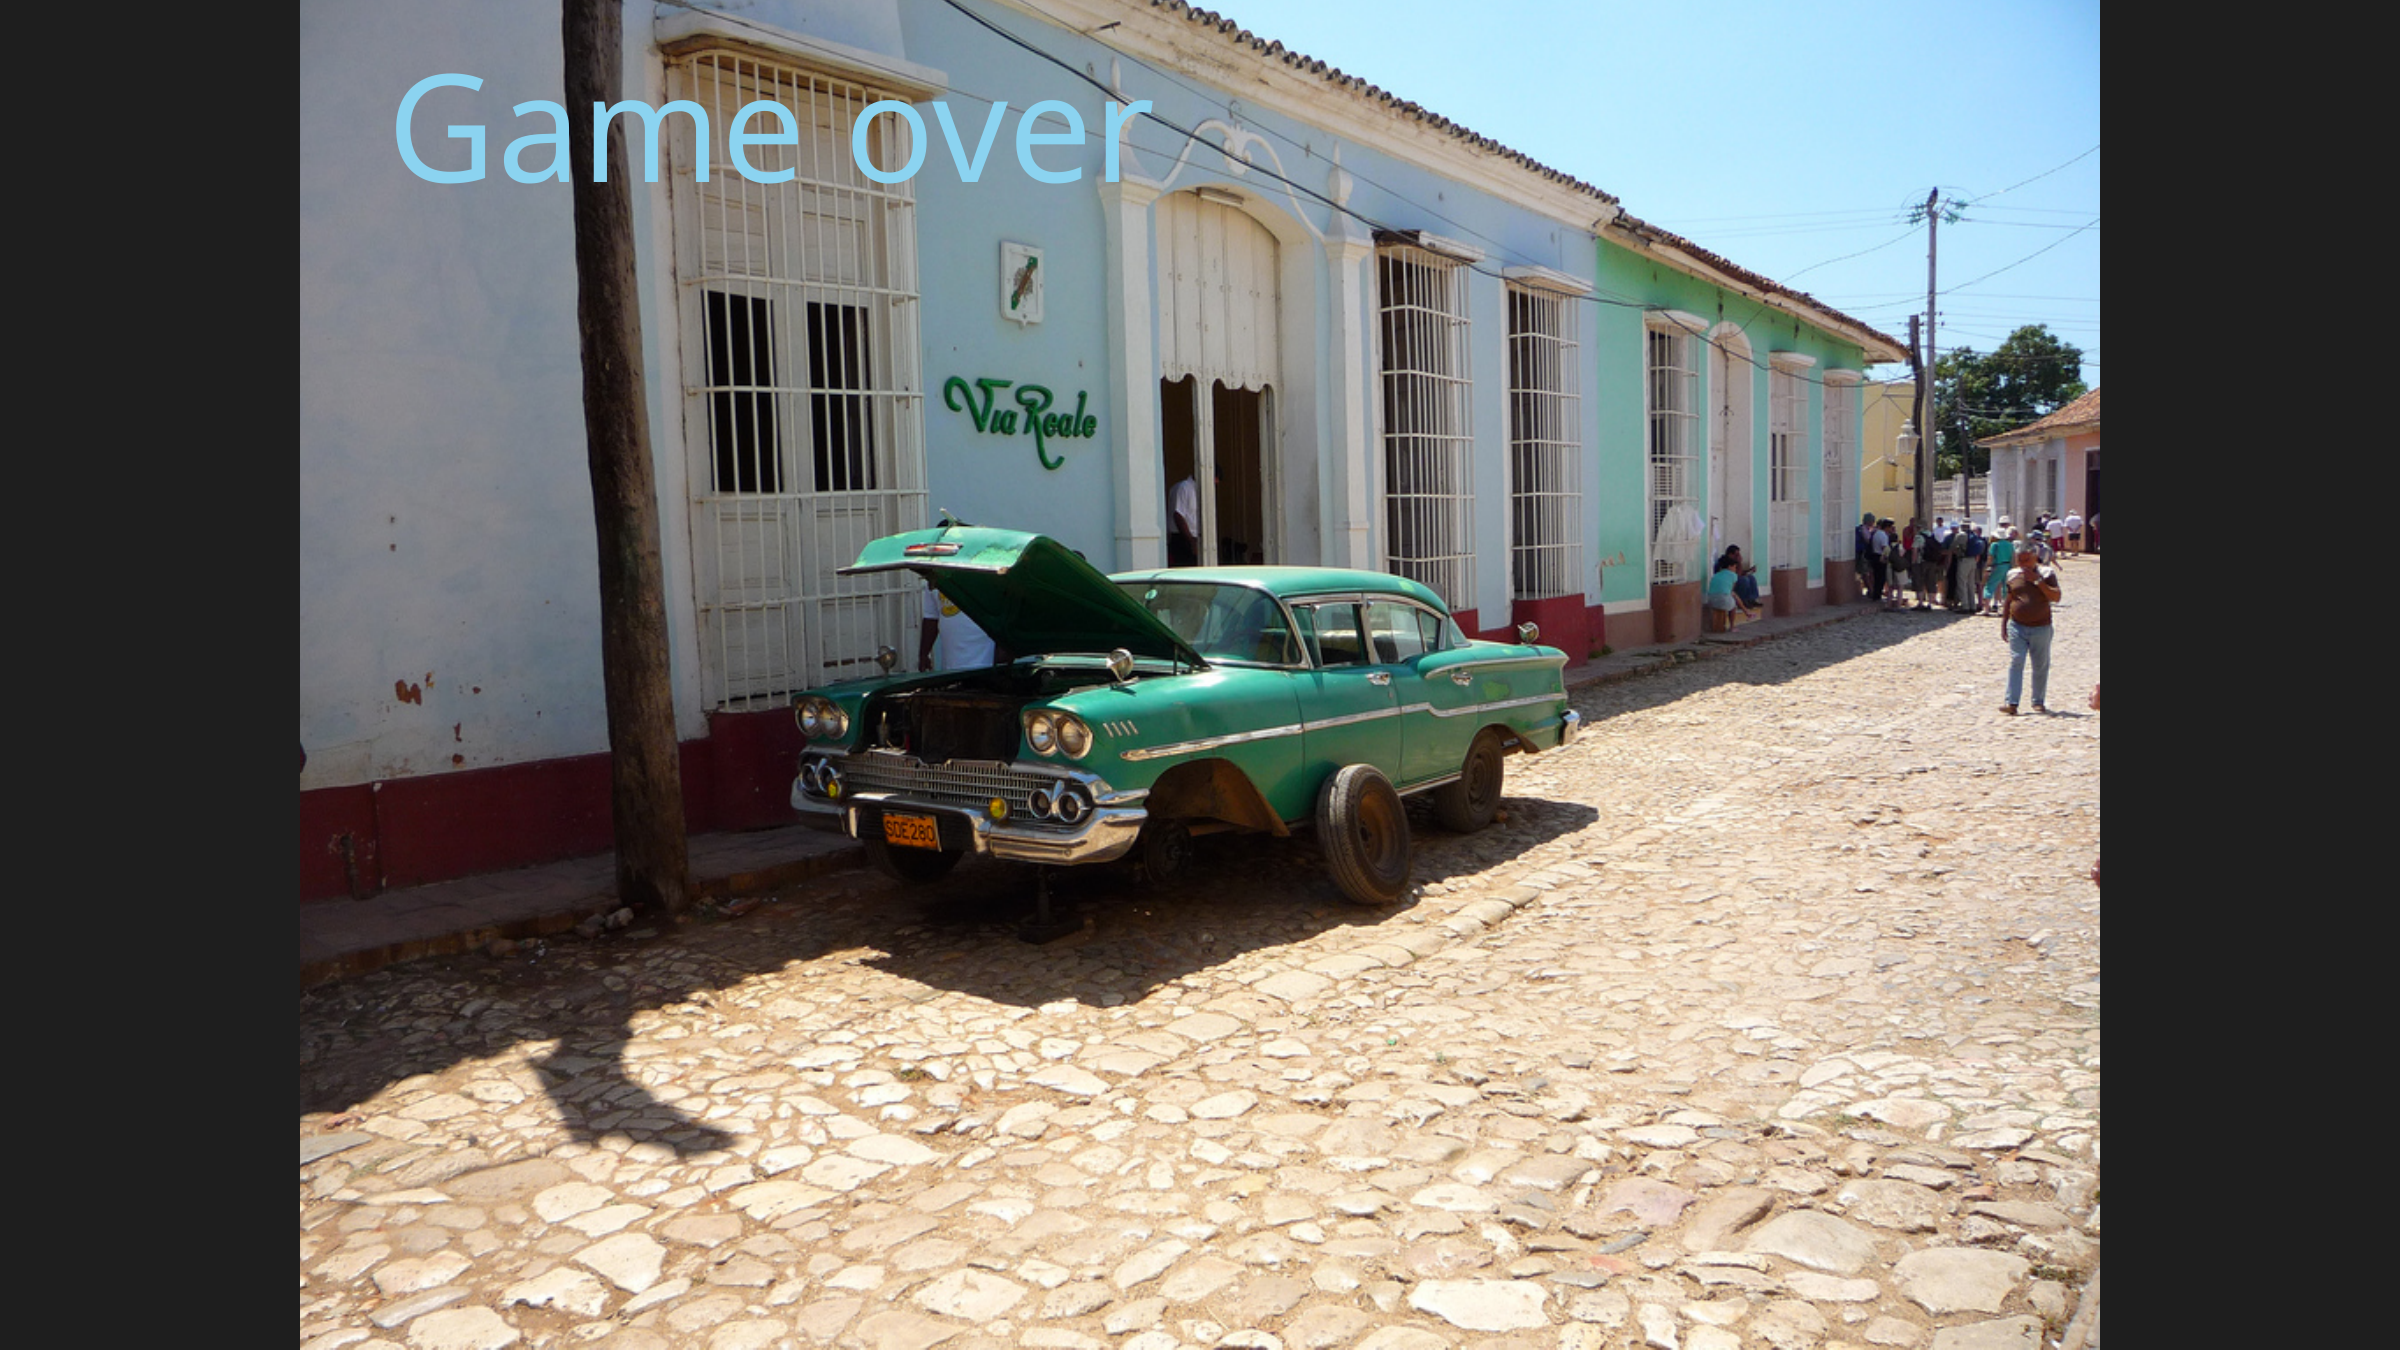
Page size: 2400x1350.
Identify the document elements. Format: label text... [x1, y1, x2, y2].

picture [300, 0, 2100, 1350]
text_box Game over [373, 25, 1171, 221]
